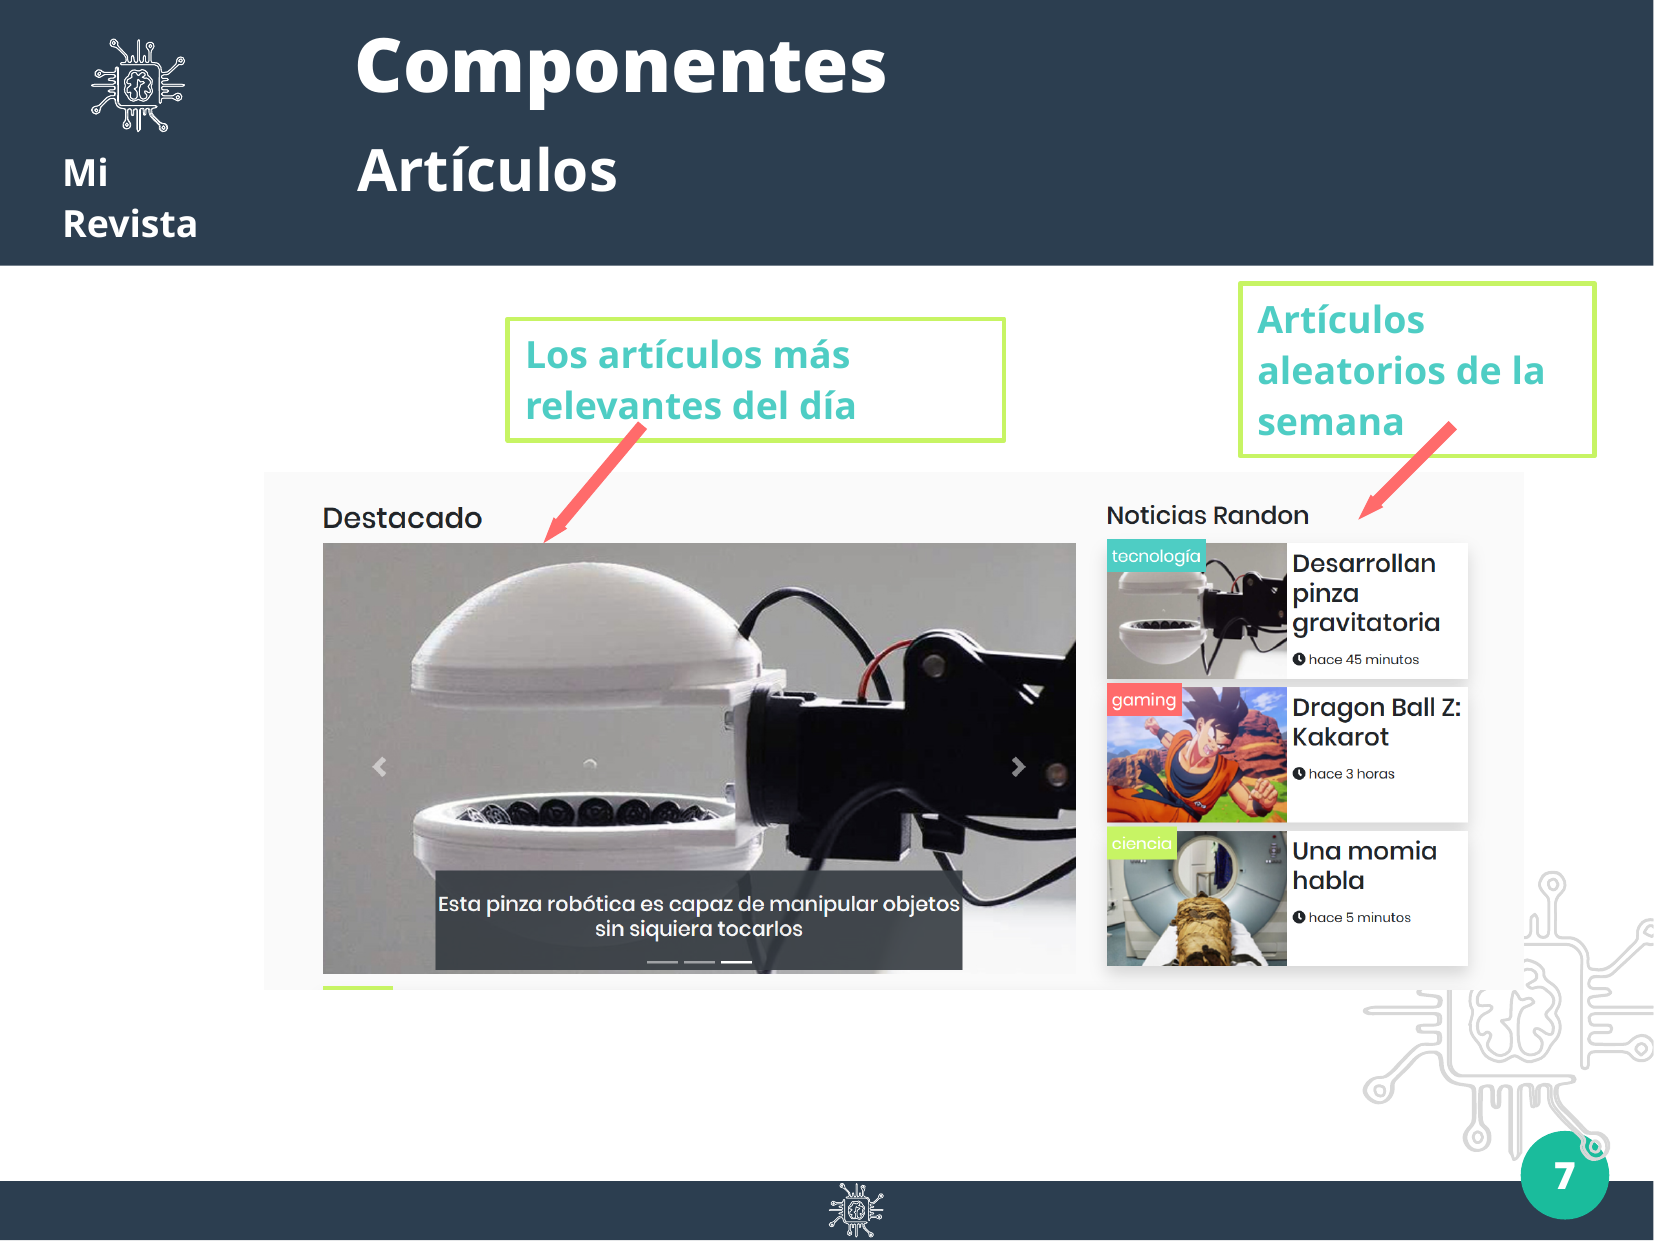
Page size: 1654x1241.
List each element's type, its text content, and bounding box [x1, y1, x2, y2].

title Componentes [354, 0, 1630, 142]
text_box Mi Revista [47, 138, 260, 249]
text_box Los artículos más relevantes del día [507, 318, 1004, 434]
picture [264, 472, 1654, 1177]
picture [826, 1181, 886, 1241]
text_box Artículos aleatorios de la semana [1240, 283, 1595, 445]
text_box Artículos [342, 121, 1441, 213]
picture [87, 35, 189, 137]
